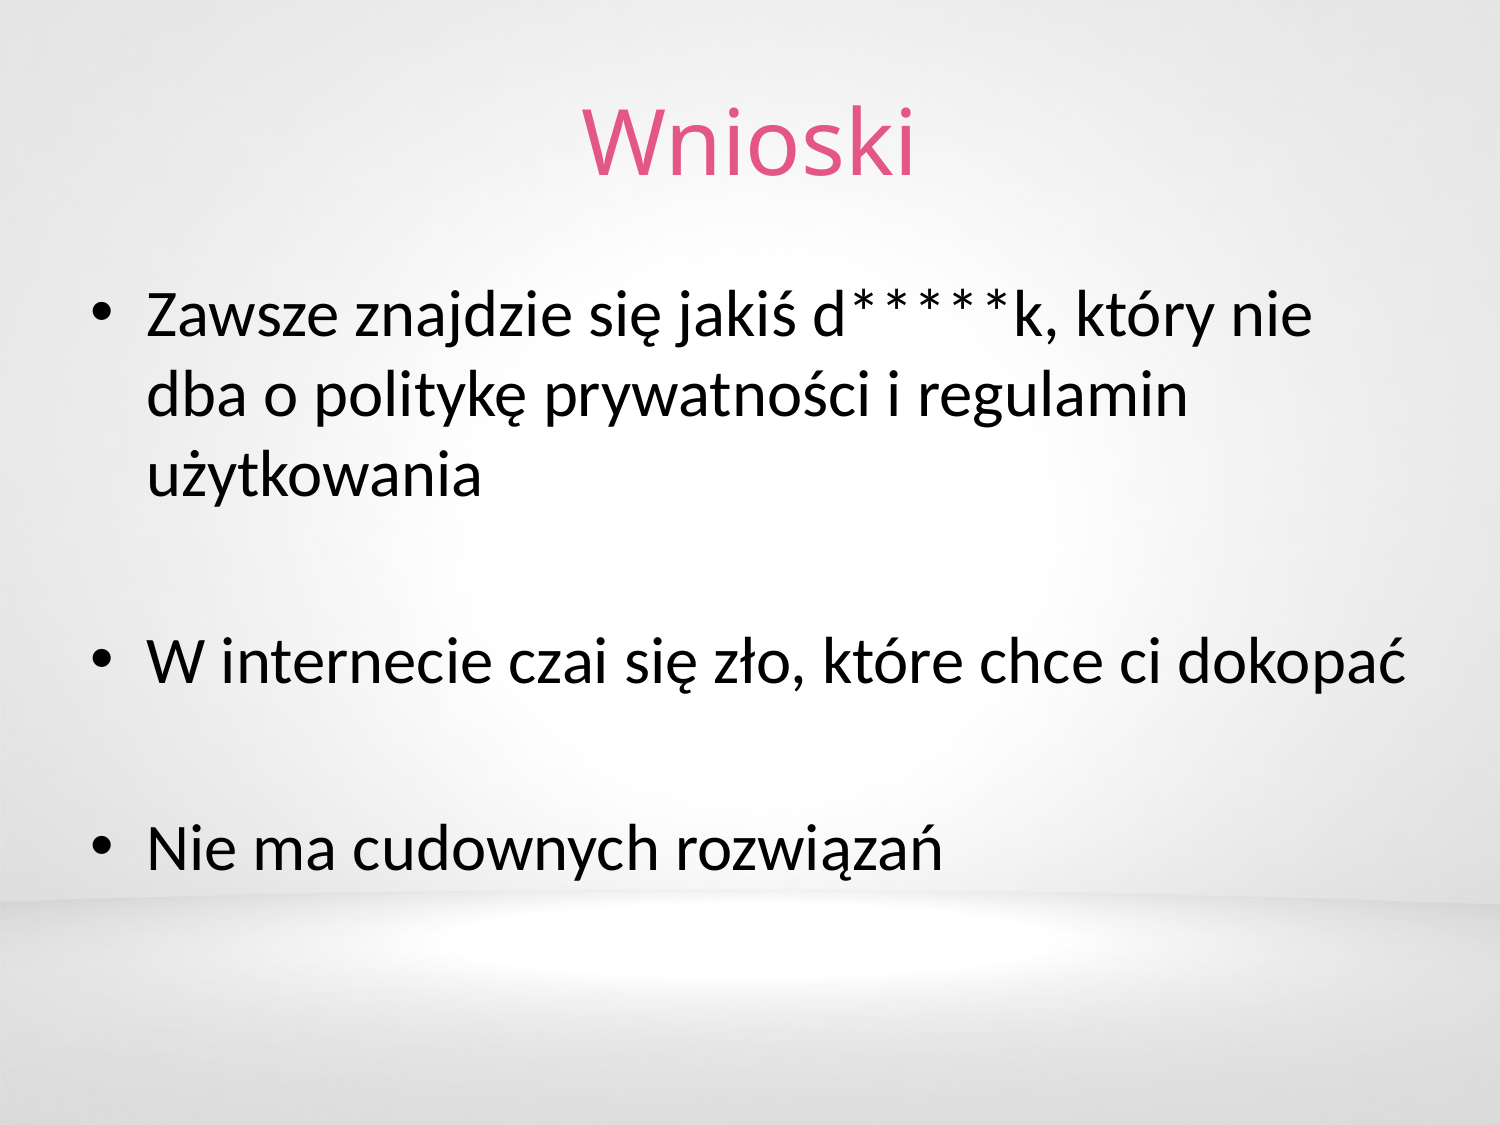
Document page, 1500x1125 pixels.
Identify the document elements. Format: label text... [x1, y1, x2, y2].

picture [0, 0, 1500, 1125]
list Zawsze znajdzie się jakiś d*****k, który nie dba o politykę prywatności i regulamin użytkowania W internecie czai się zło, które chce ci dokopać Nie ma cudownych rozwiązań [75, 262, 1425, 1083]
title Wnioski [75, 45, 1425, 233]
